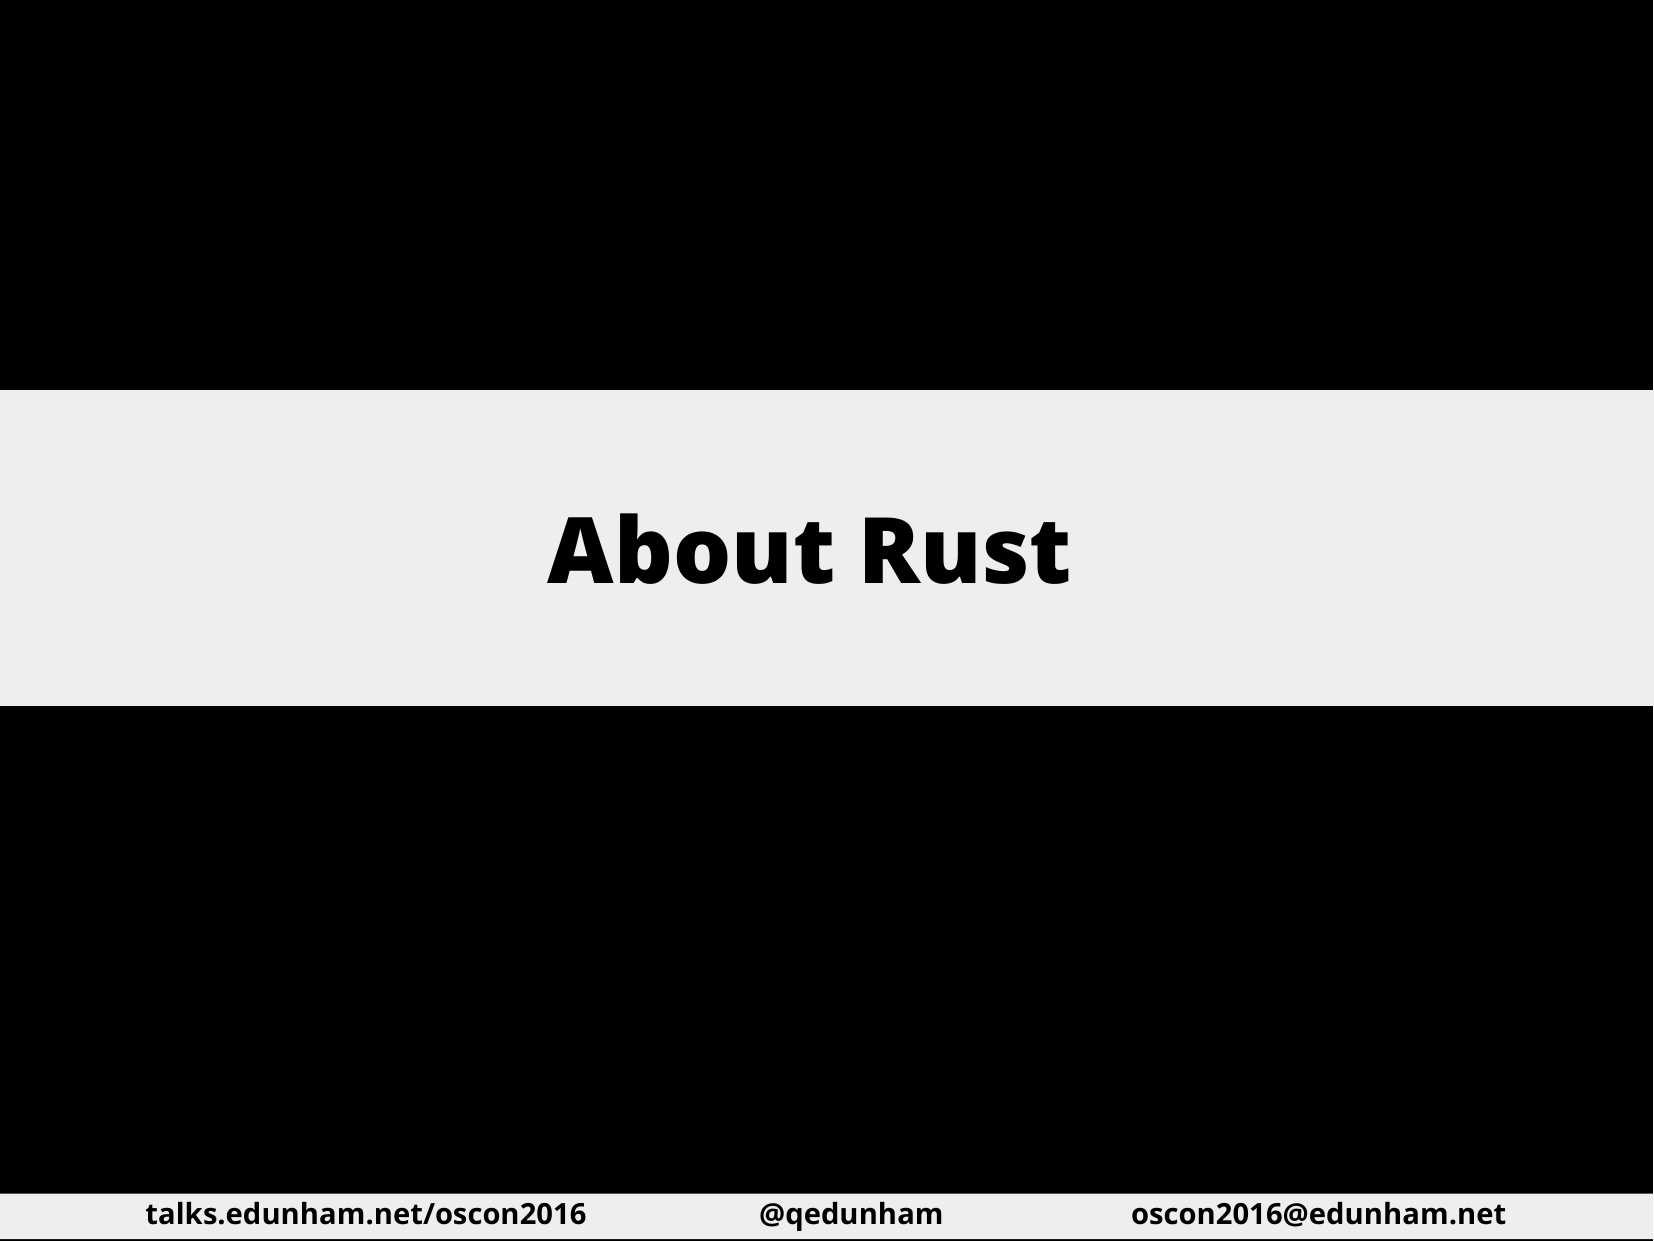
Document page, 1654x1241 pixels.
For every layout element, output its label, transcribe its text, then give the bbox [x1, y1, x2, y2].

title About Rust [0, 390, 1621, 706]
